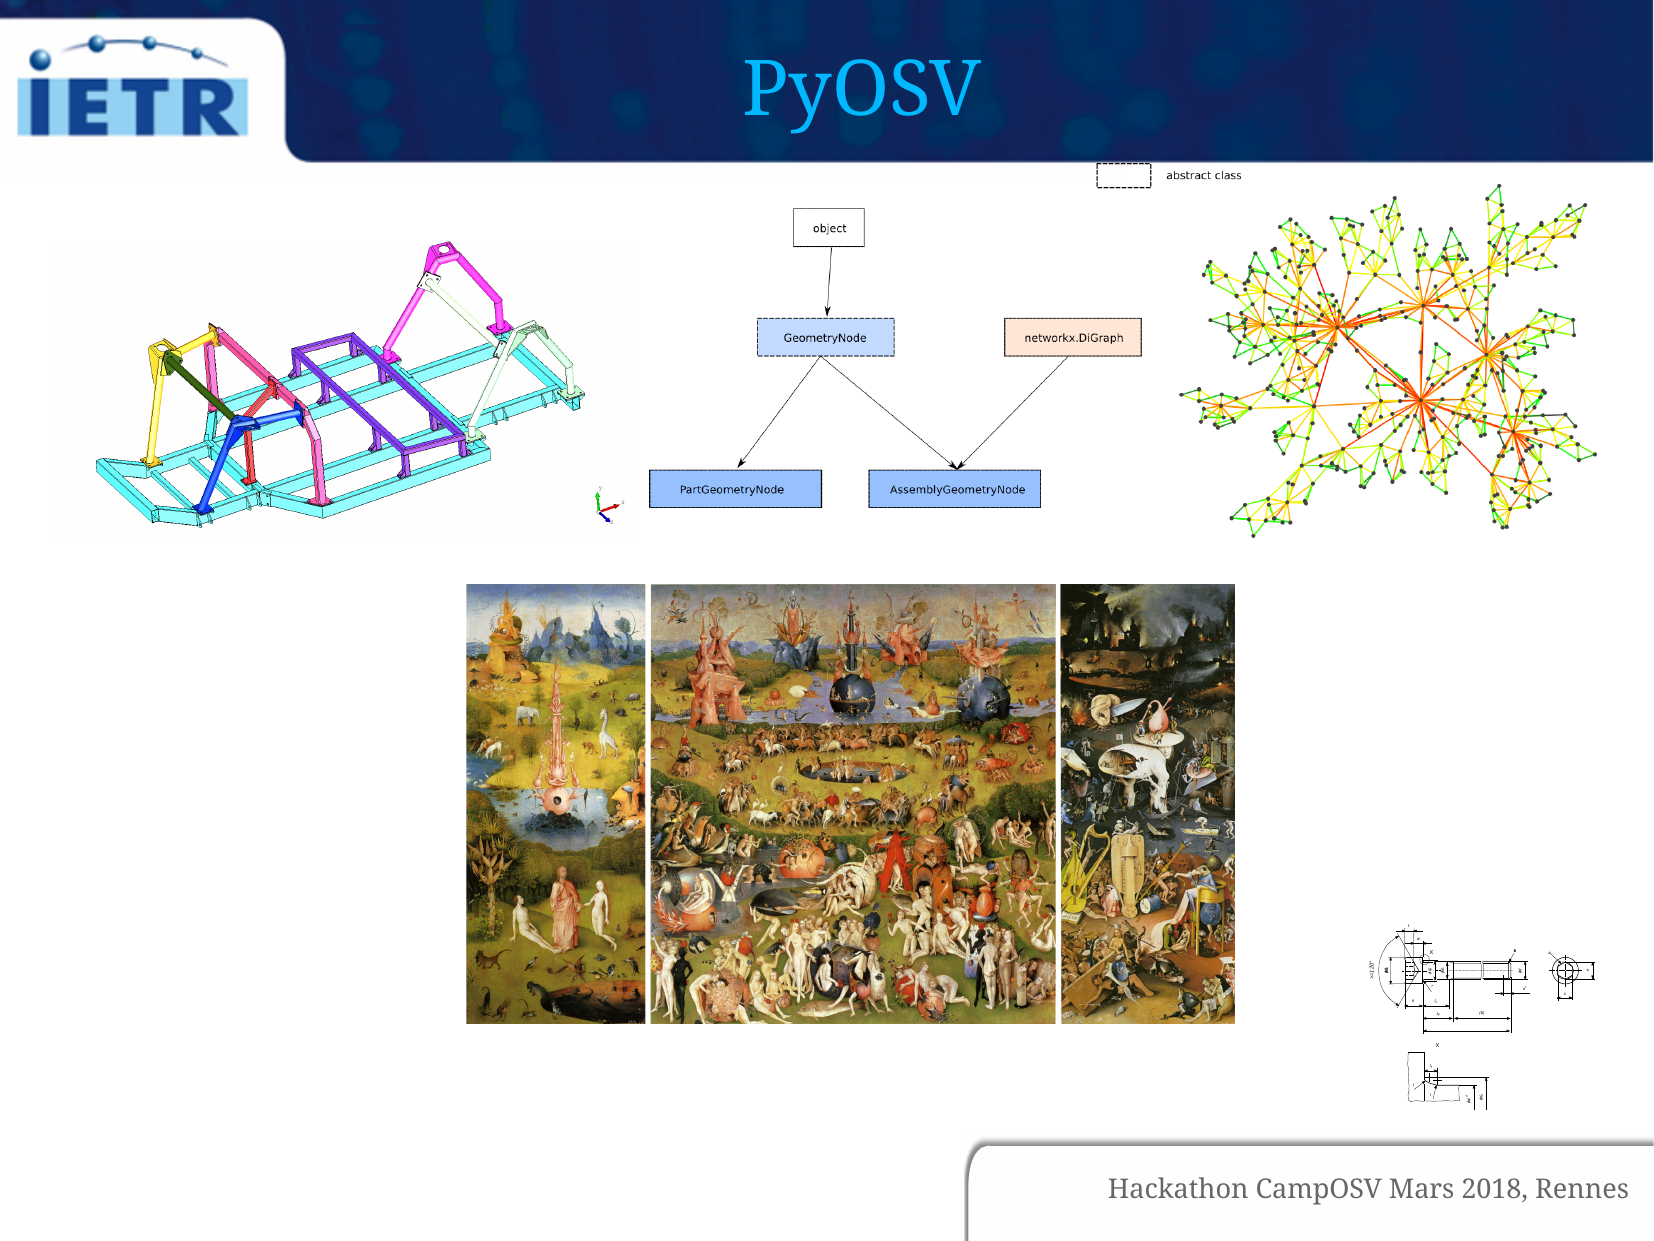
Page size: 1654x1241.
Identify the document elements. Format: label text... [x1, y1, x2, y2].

text_box PyOSV [727, 26, 1003, 157]
picture [1346, 912, 1642, 1123]
picture [964, 1129, 1654, 1241]
text_box Hackathon CampOSV Mars 2018, Rennes [1093, 1162, 1618, 1219]
picture [466, 584, 1235, 1025]
picture [48, 240, 639, 542]
picture [0, 0, 1654, 556]
